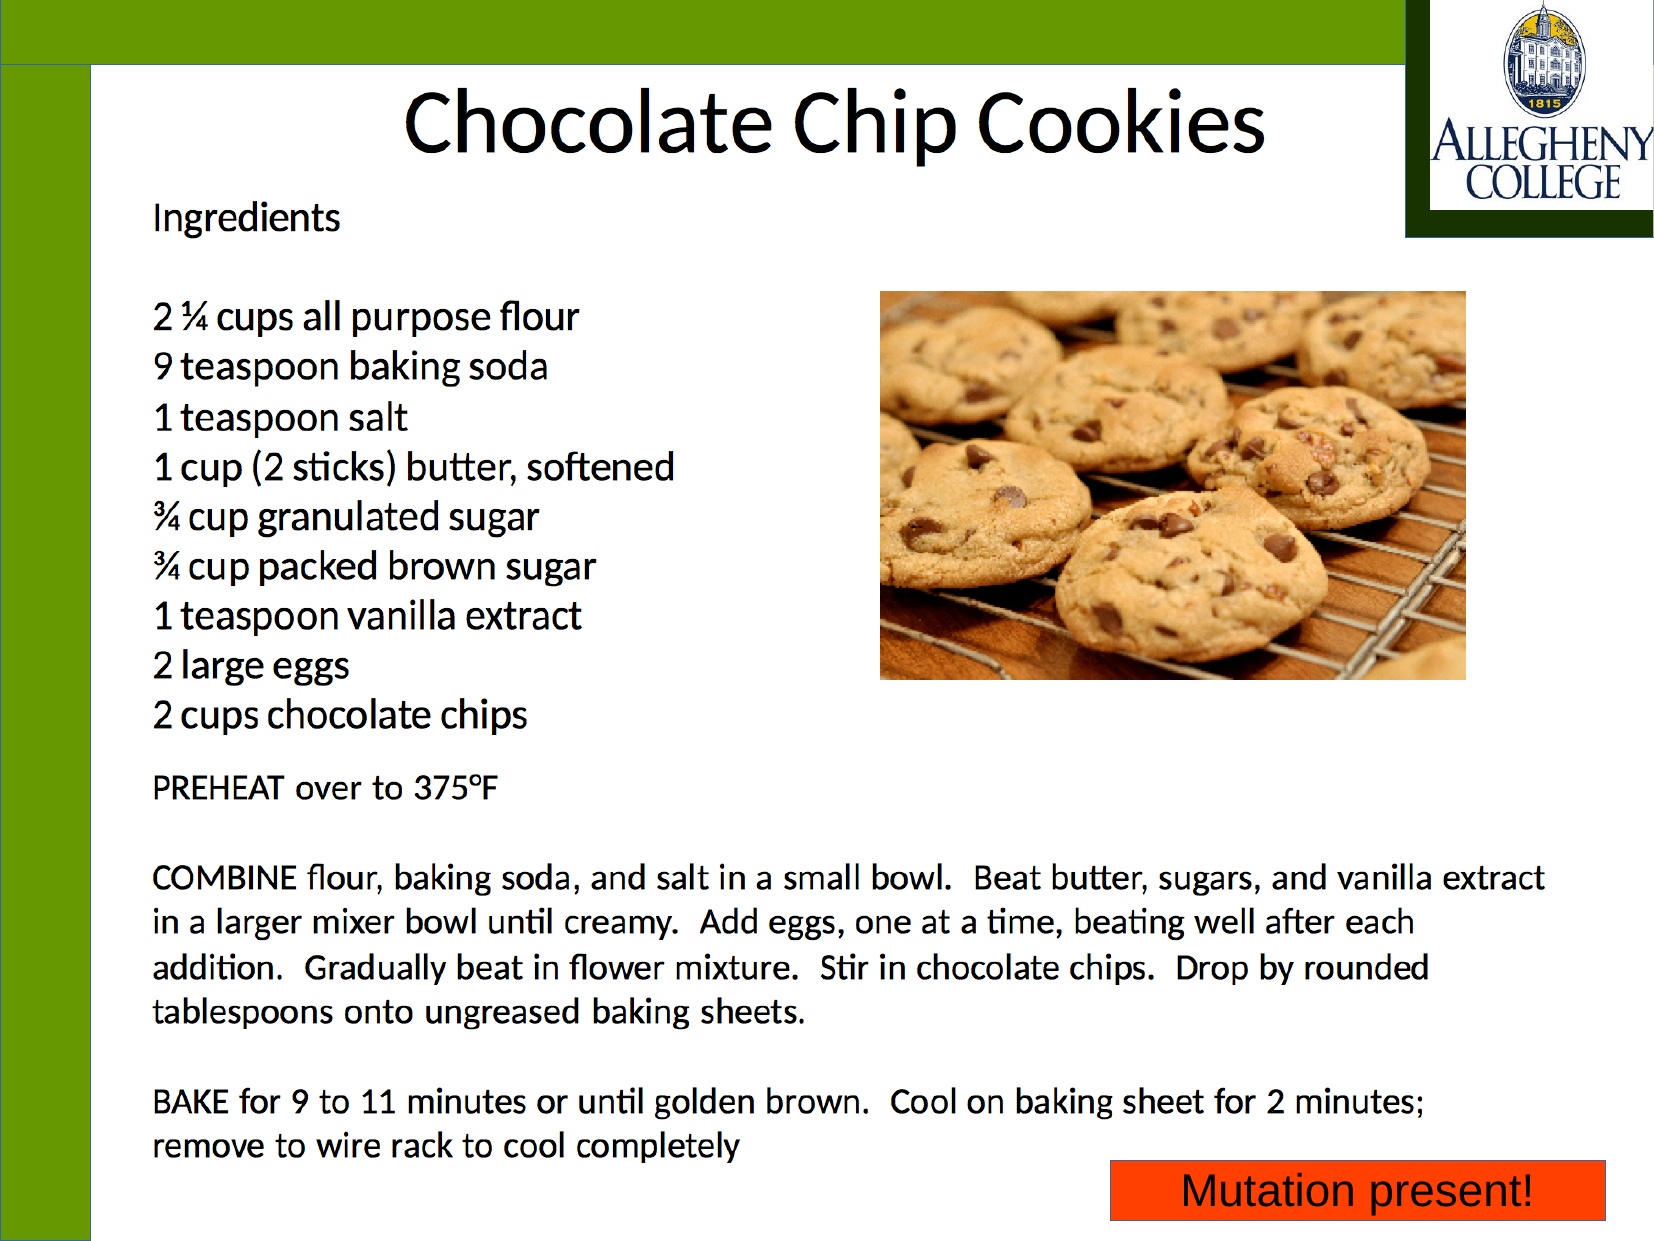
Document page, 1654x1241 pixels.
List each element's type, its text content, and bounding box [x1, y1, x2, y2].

text_box Mutation present! [1110, 1160, 1606, 1221]
picture [102, 65, 1566, 1173]
picture [1430, 0, 1654, 210]
text_box [0, 0, 1654, 1241]
